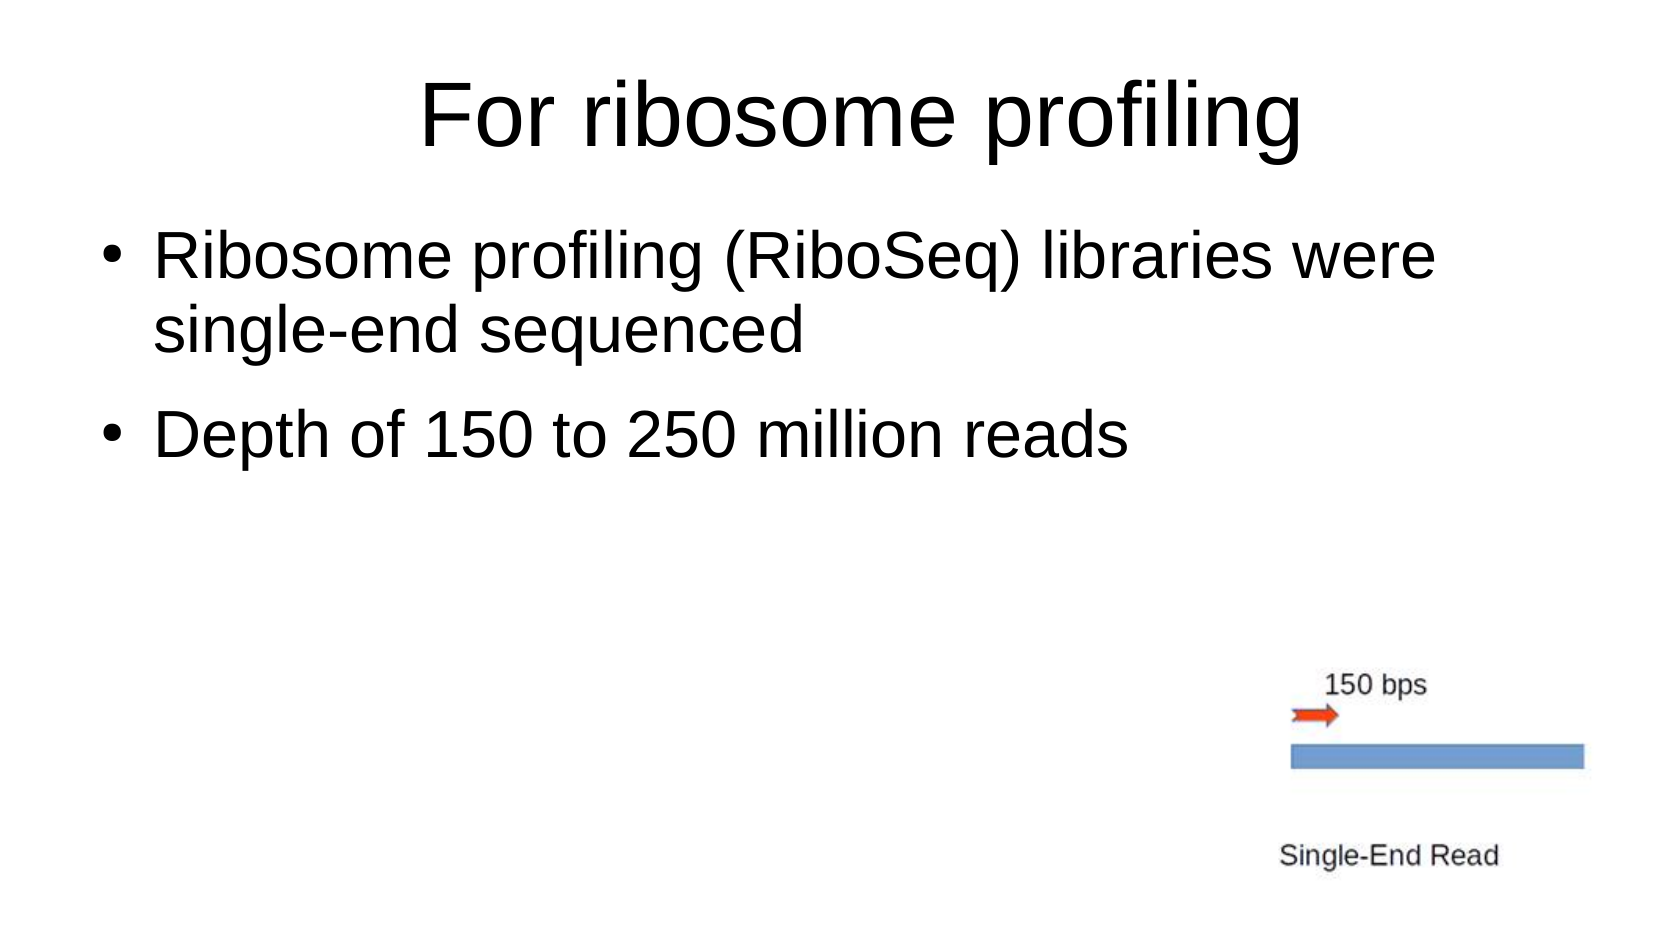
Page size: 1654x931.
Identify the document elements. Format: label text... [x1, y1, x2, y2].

picture [1216, 637, 1619, 896]
list Ribosome profiling (RiboSeq) libraries were single-end sequenced Depth of 150 to 250 million reads [82, 217, 1571, 758]
title For ribosome profiling [82, 37, 1571, 193]
